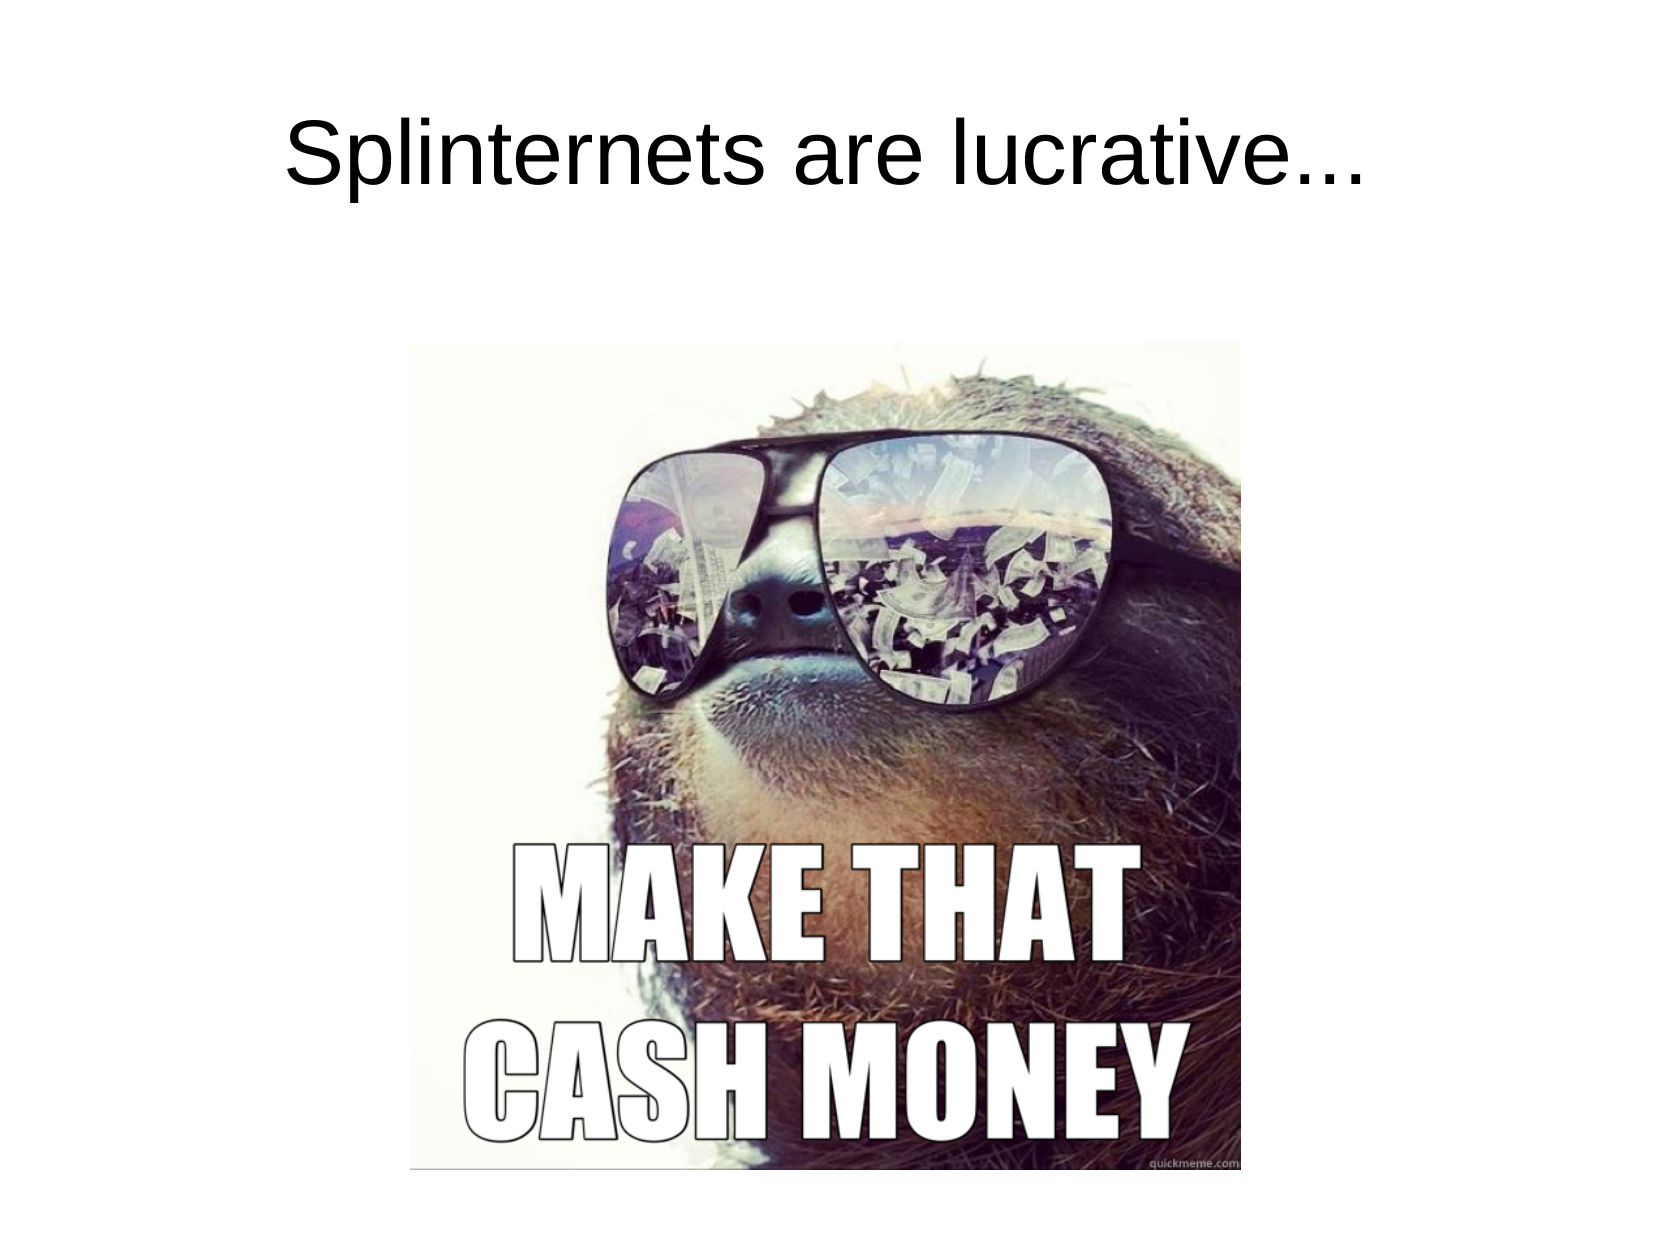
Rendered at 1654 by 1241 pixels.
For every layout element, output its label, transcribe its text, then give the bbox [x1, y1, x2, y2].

picture [410, 342, 1241, 1170]
title Splinternets are lucrative... [82, 49, 1571, 257]
